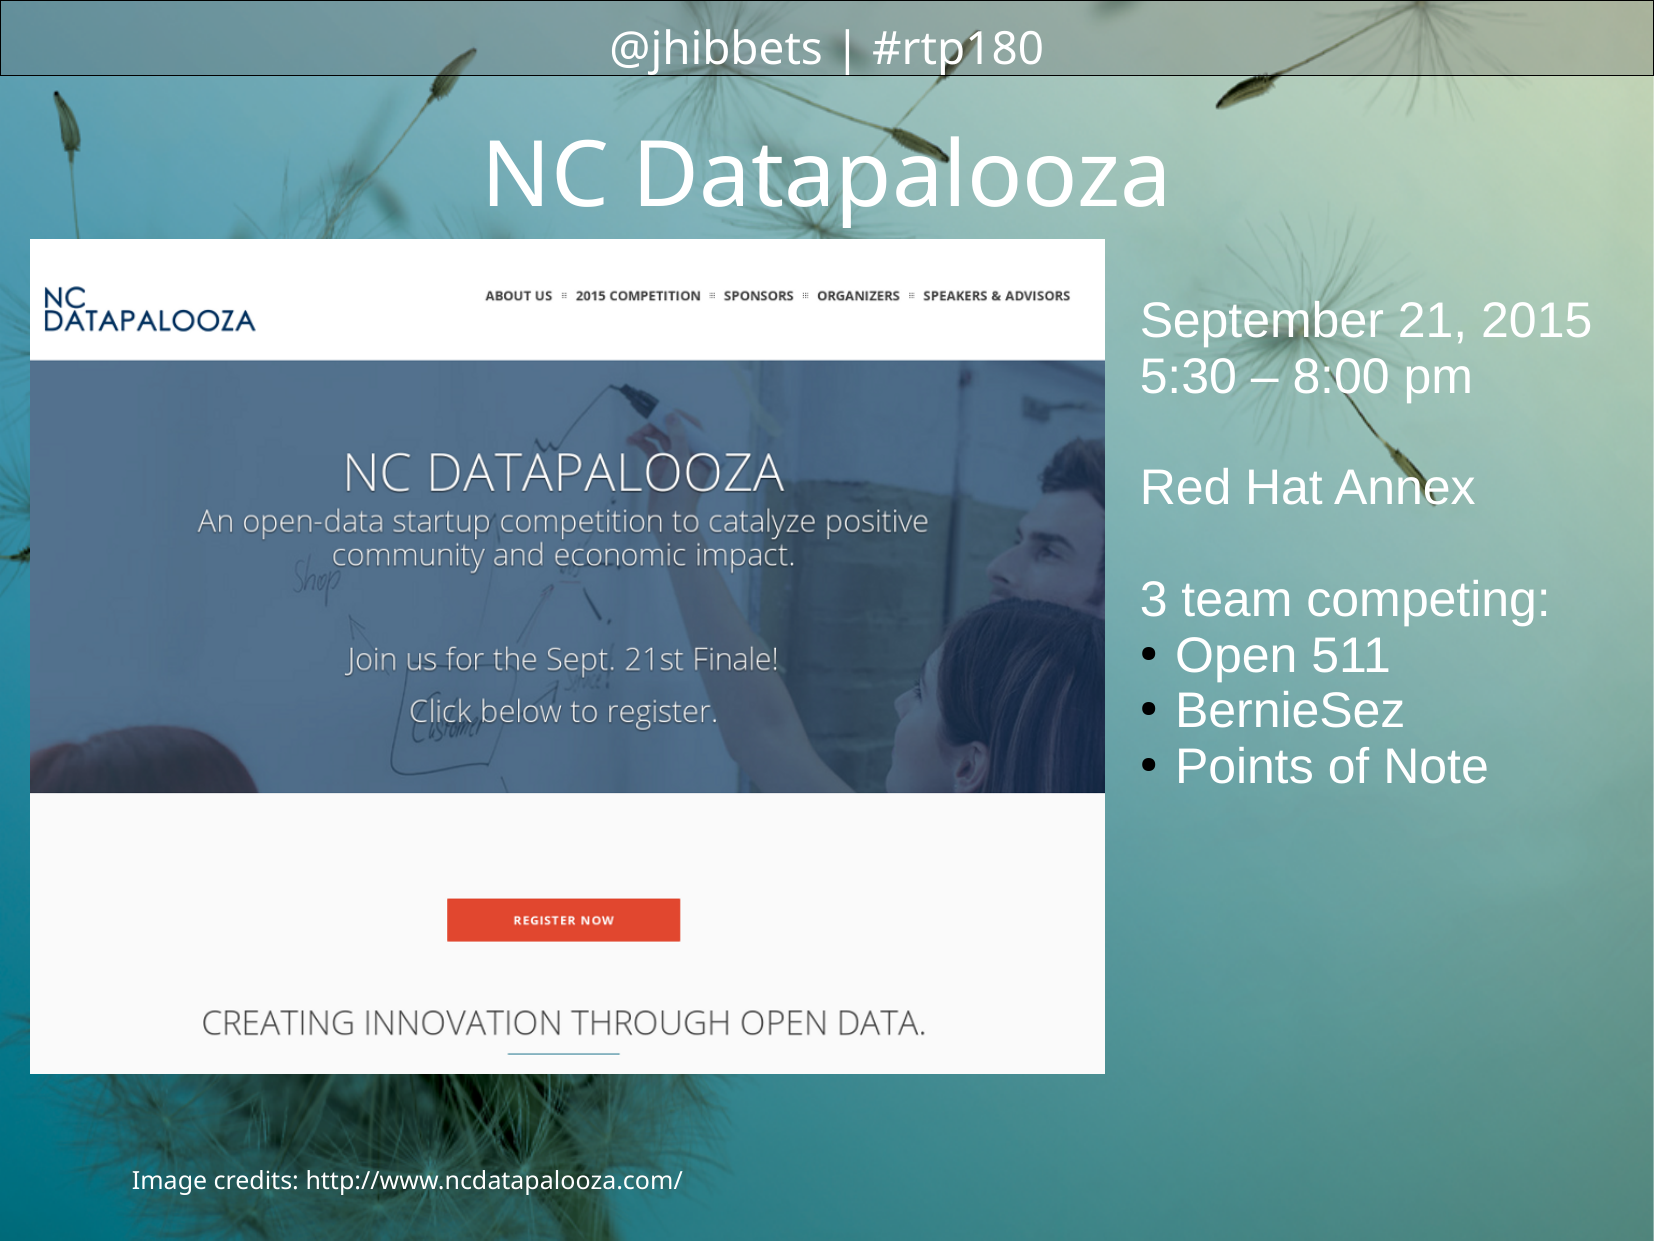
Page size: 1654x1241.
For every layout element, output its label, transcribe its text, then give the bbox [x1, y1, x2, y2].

text_box September 21, 2015 5:30 – 8:00 pm Red Hat Annex 3 team competing: Open 511 BernieSez Points of Note [1125, 285, 1651, 858]
title NC Datapalooza [82, 67, 1571, 275]
picture [0, 76, 1654, 1241]
text_box Image credits: http://www.ncdatapalooza.com/ [117, 1155, 1021, 1198]
